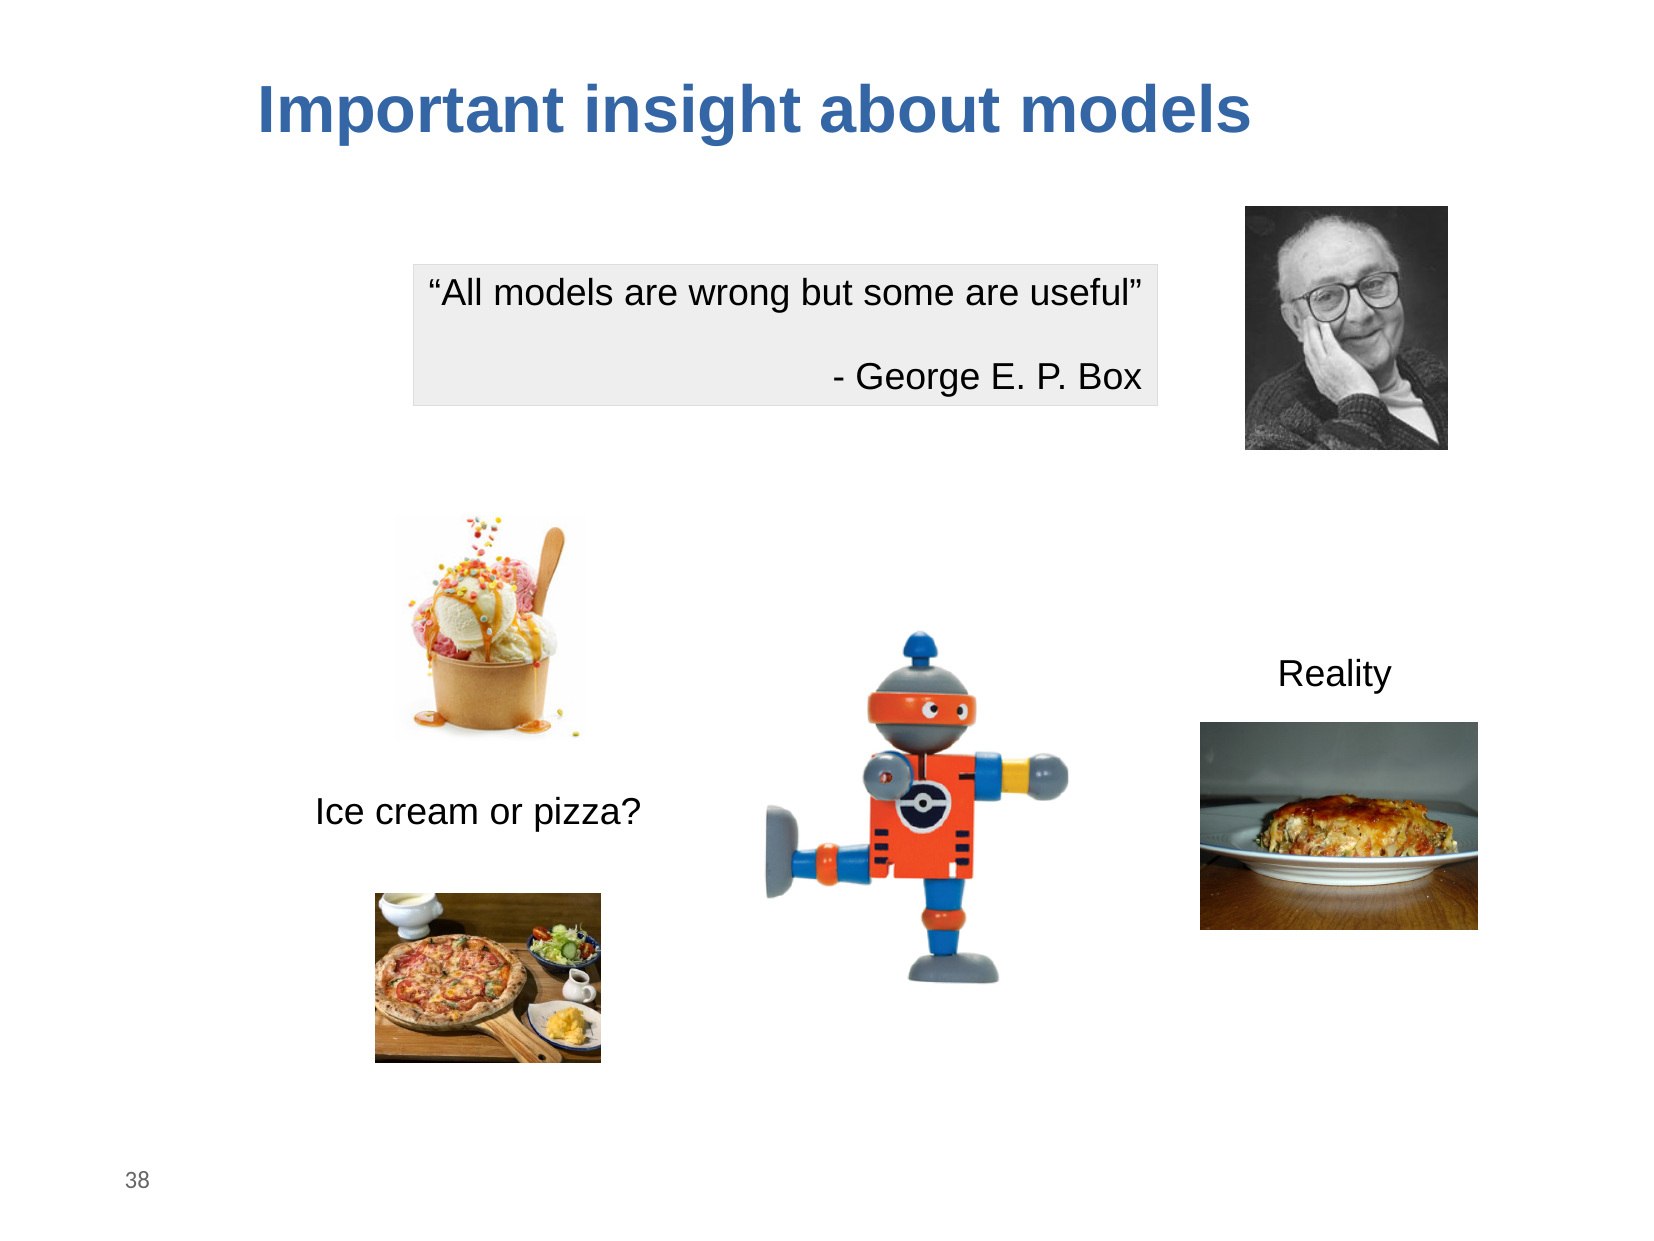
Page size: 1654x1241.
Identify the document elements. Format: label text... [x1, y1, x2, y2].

title Important insight about models [147, 5, 1365, 213]
picture [1200, 722, 1478, 931]
picture [750, 629, 1077, 991]
picture [1245, 206, 1448, 451]
text_box Reality [1263, 645, 1407, 702]
text_box Ice cream or pizza? [300, 783, 661, 841]
text_box “All models are wrong but some are useful” - George E. P. Box [413, 264, 1158, 406]
picture [394, 515, 586, 741]
picture [375, 893, 601, 1063]
